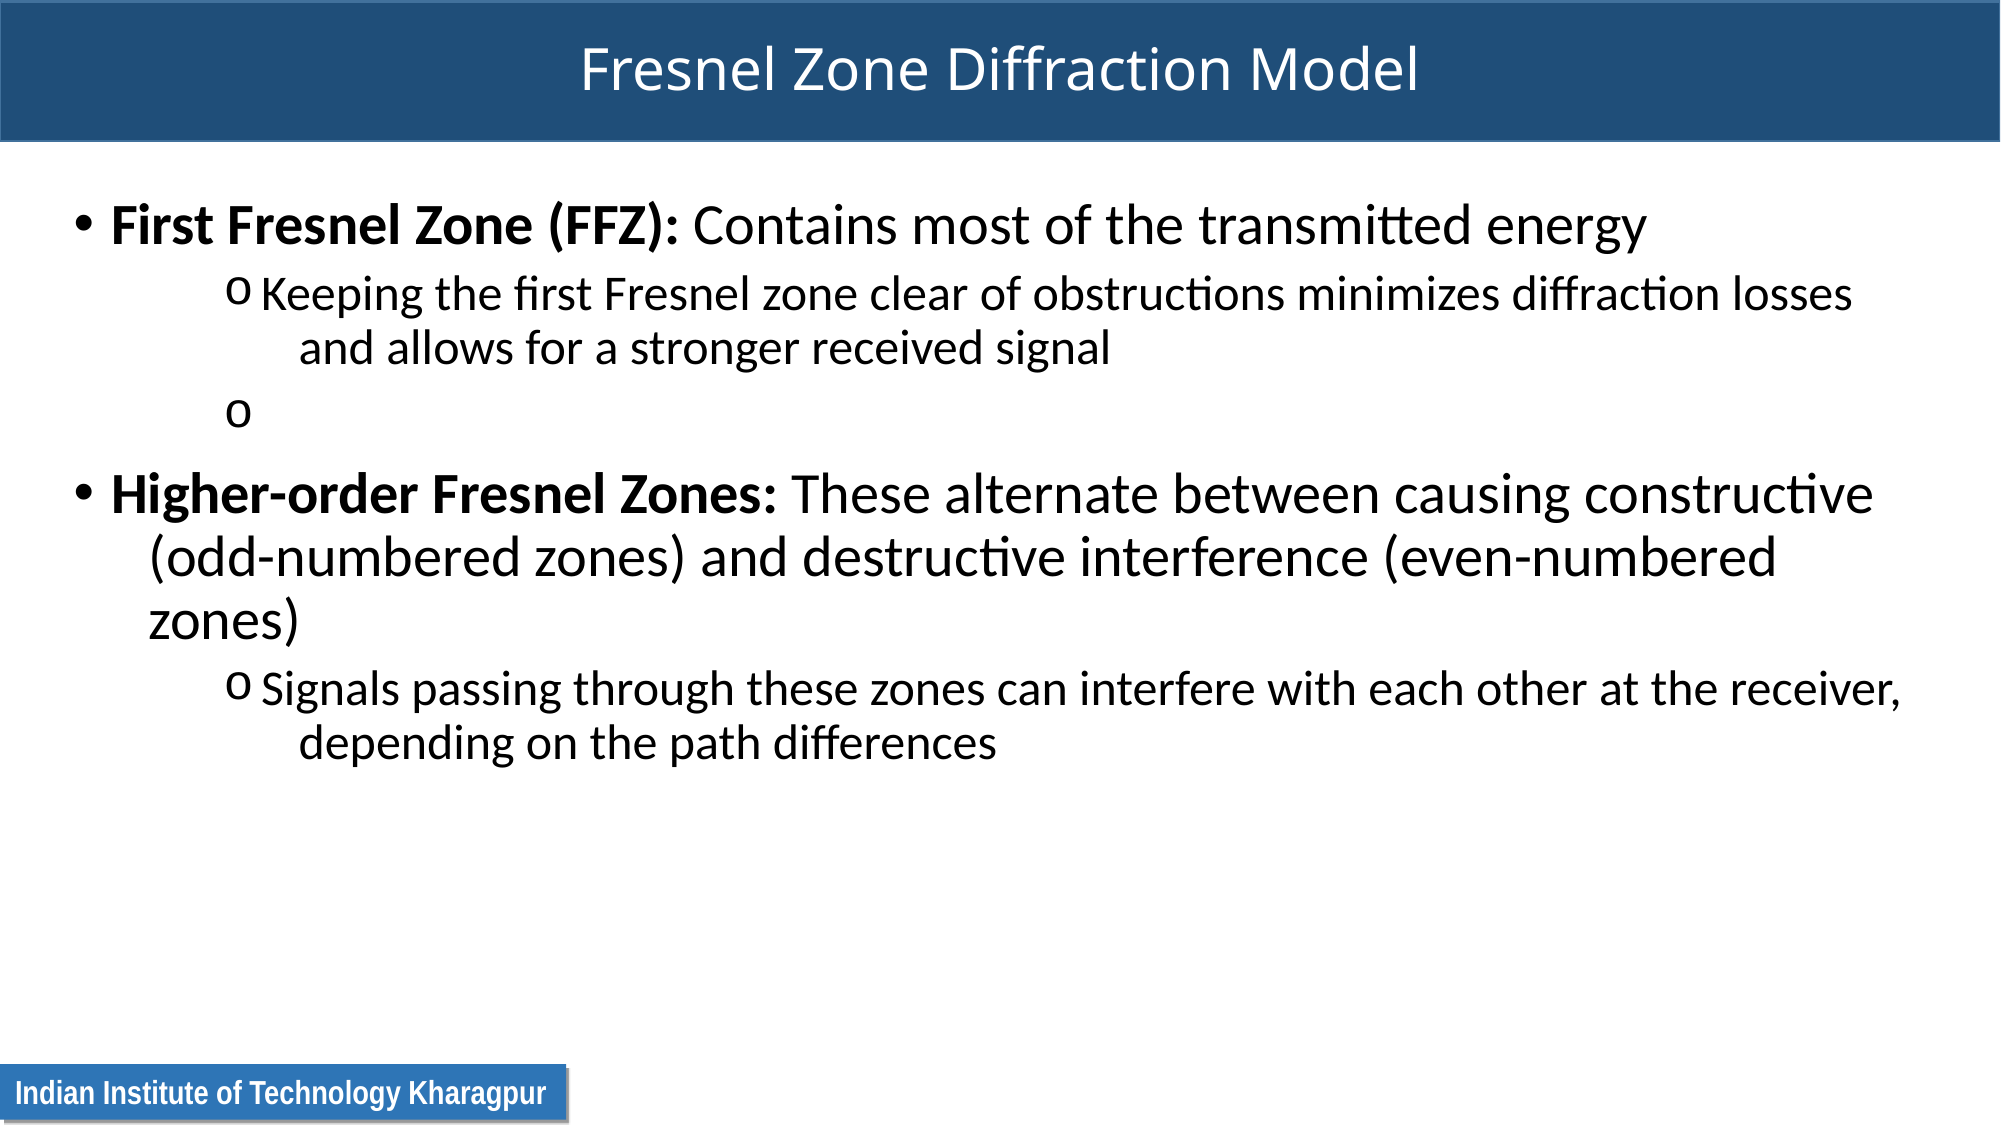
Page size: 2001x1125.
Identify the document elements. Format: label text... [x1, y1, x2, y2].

list First Fresnel Zone (FFZ): Contains most of the transmitted energy Keeping the first Fresnel zone clear of obstructions minimizes diffraction losses and allows for a stronger received signal Higher-order Fresnel Zones: These alternate between causing constructive (odd-numbered zones) and destructive interference (even-numbered zones) Signals passing through these zones can interfere with each other at the receiver, depending on the path differences [58, 186, 1954, 1065]
title Fresnel Zone Diffraction Model [0, 1, 2000, 141]
